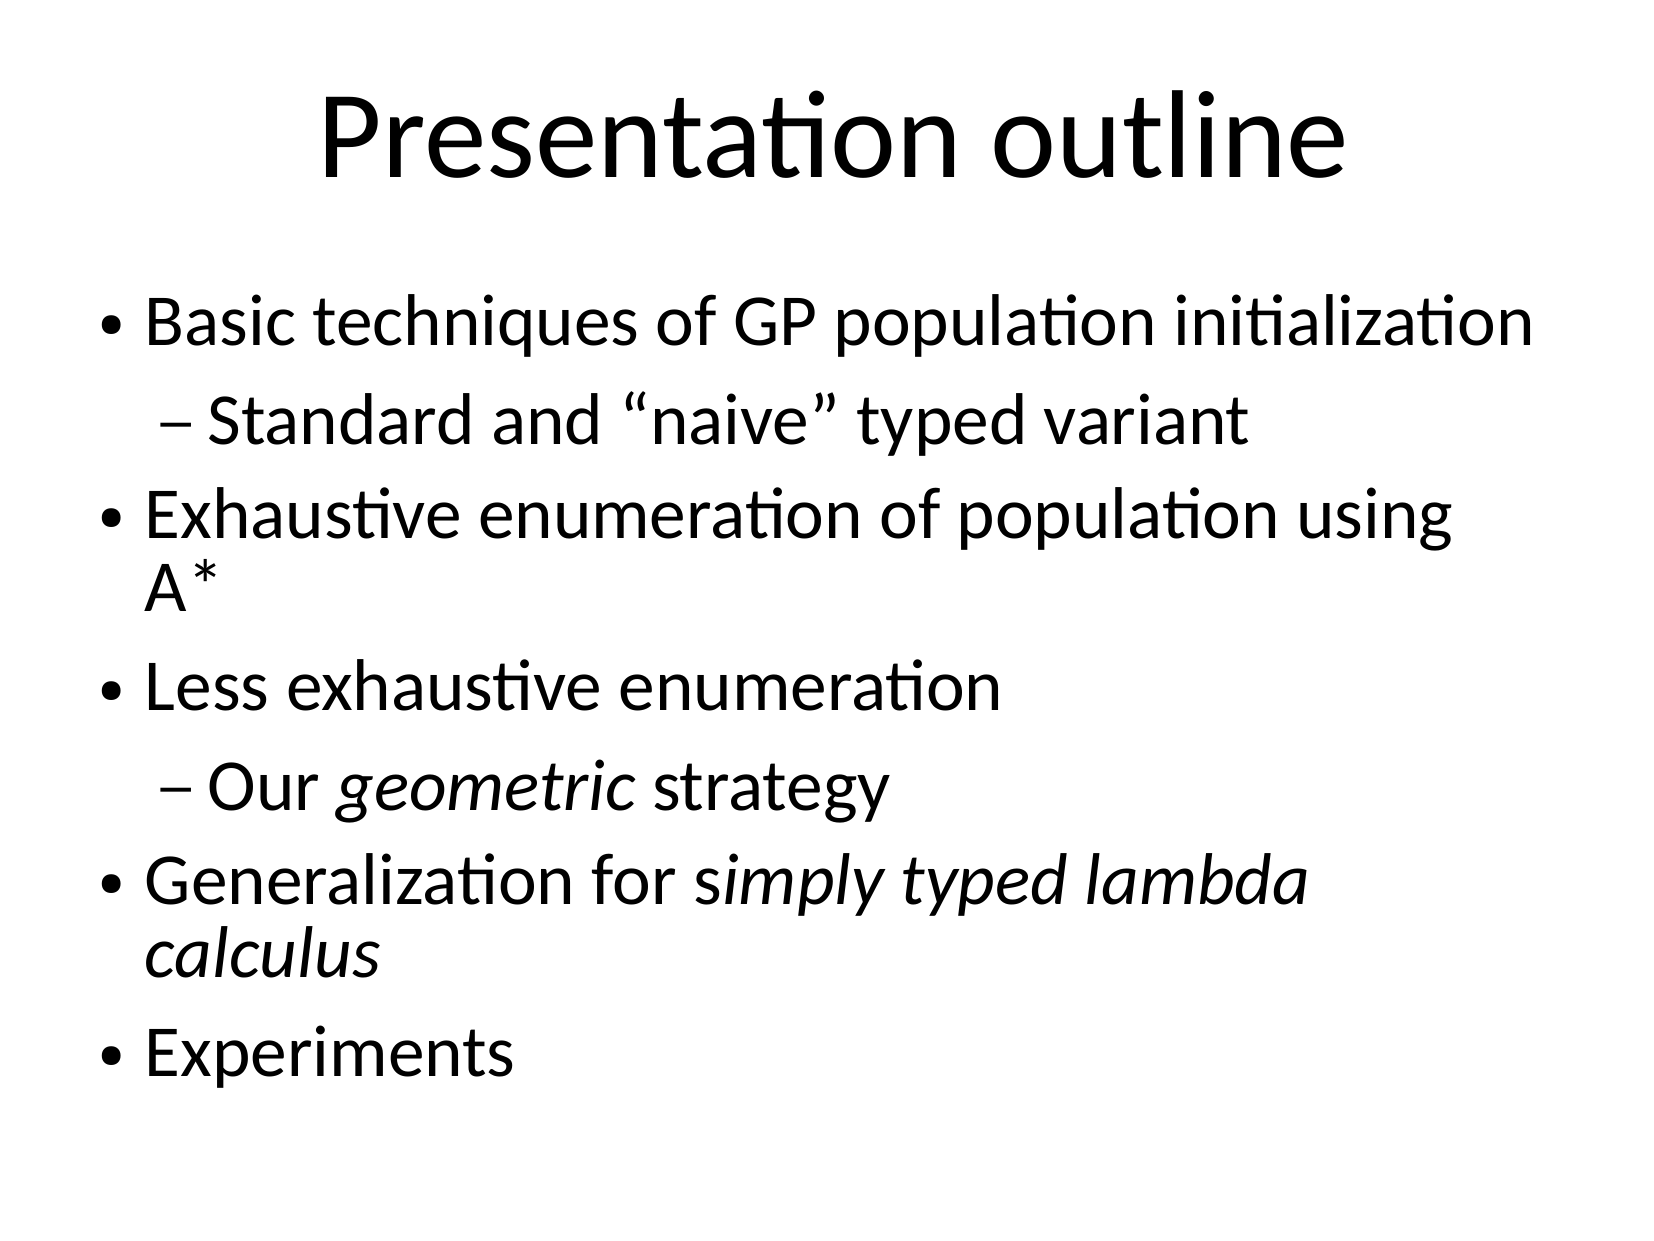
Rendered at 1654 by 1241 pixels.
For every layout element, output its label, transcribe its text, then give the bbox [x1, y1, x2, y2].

list Basic techniques of GP population initialization Standard and “naive” typed variant Exhaustive enumeration of population using A* Less exhaustive enumeration Our geometric strategy Generalization for simply typed lambda calculus Experiments [82, 290, 1538, 1156]
title Presentation outline [90, 70, 1579, 223]
